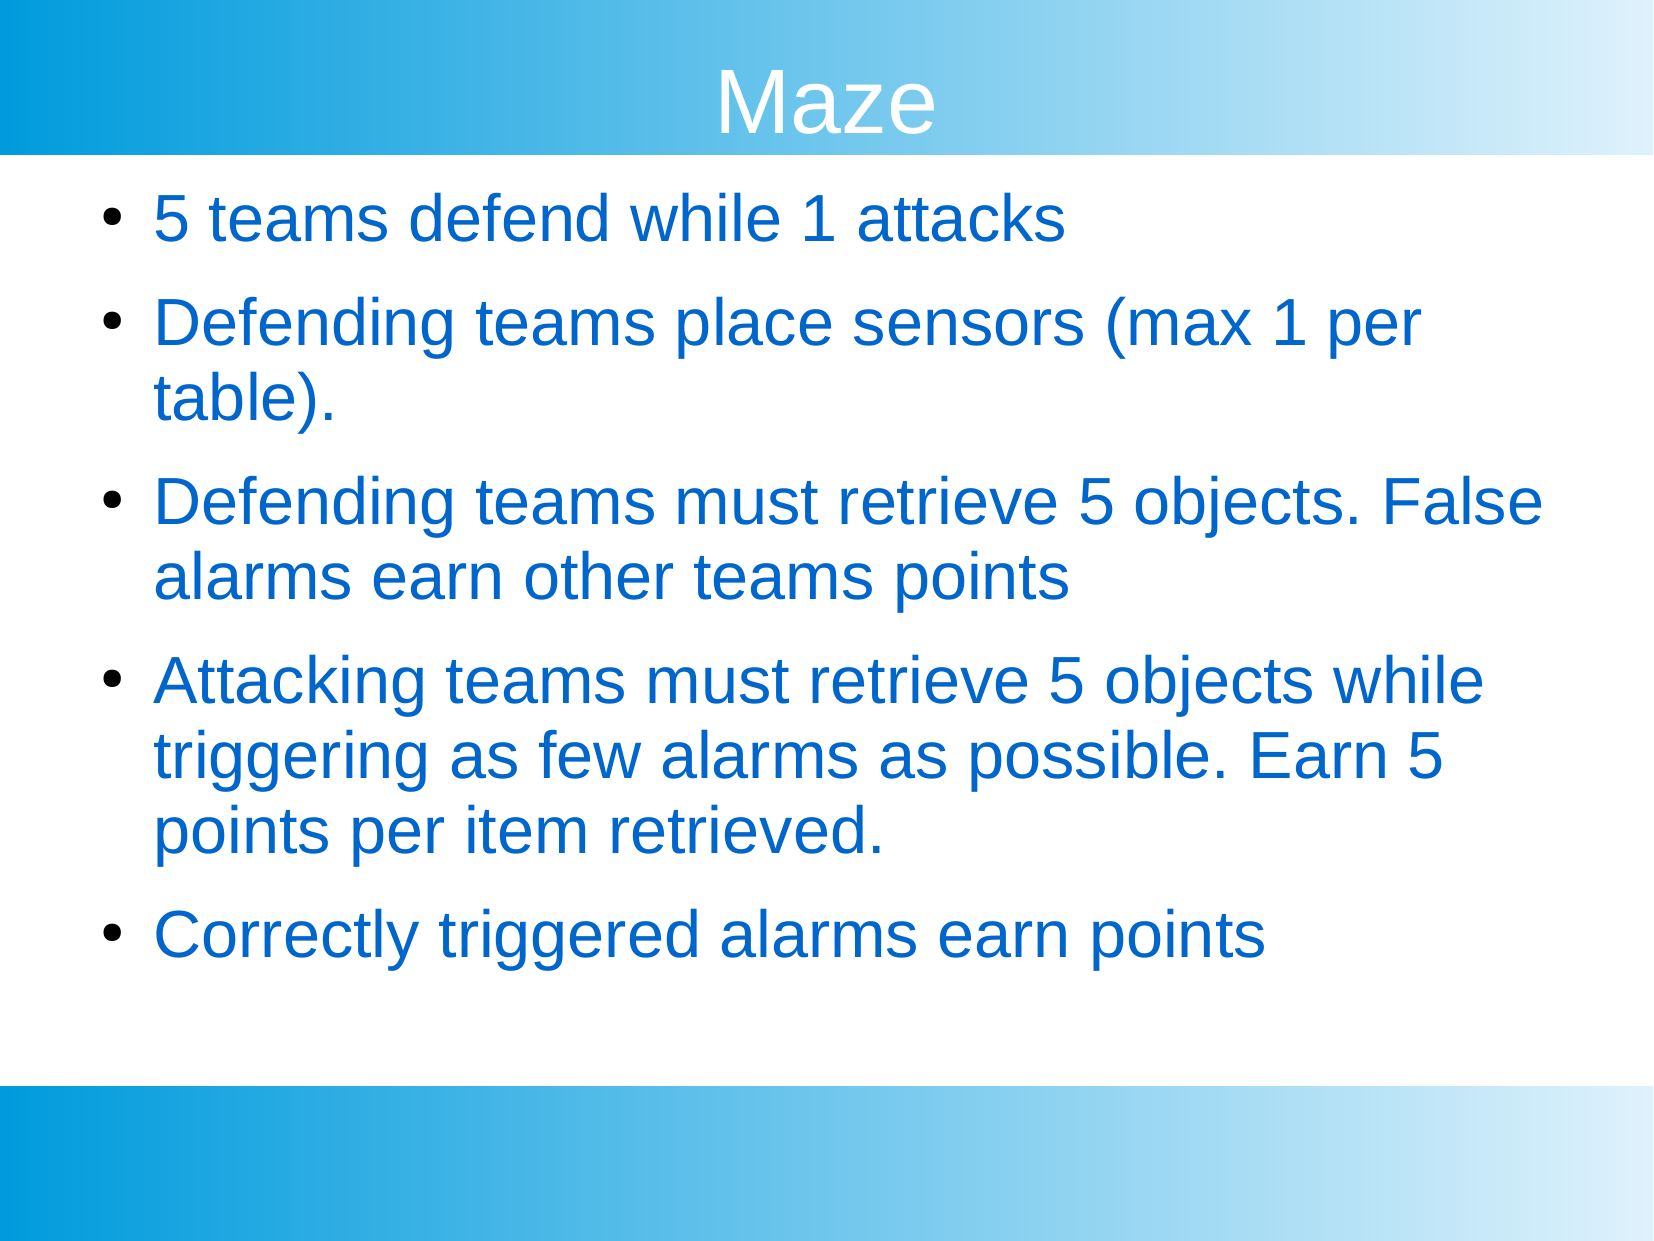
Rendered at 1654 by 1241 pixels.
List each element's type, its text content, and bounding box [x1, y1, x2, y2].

title Maze [82, 49, 1571, 155]
list 5 teams defend while 1 attacks Defending teams place sensors (max 1 per table). Defending teams must retrieve 5 objects. False alarms earn other teams points Attacking teams must retrieve 5 objects while triggering as few alarms as possible. Earn 5 points per item retrieved. Correctly triggered alarms earn points [82, 180, 1571, 1051]
